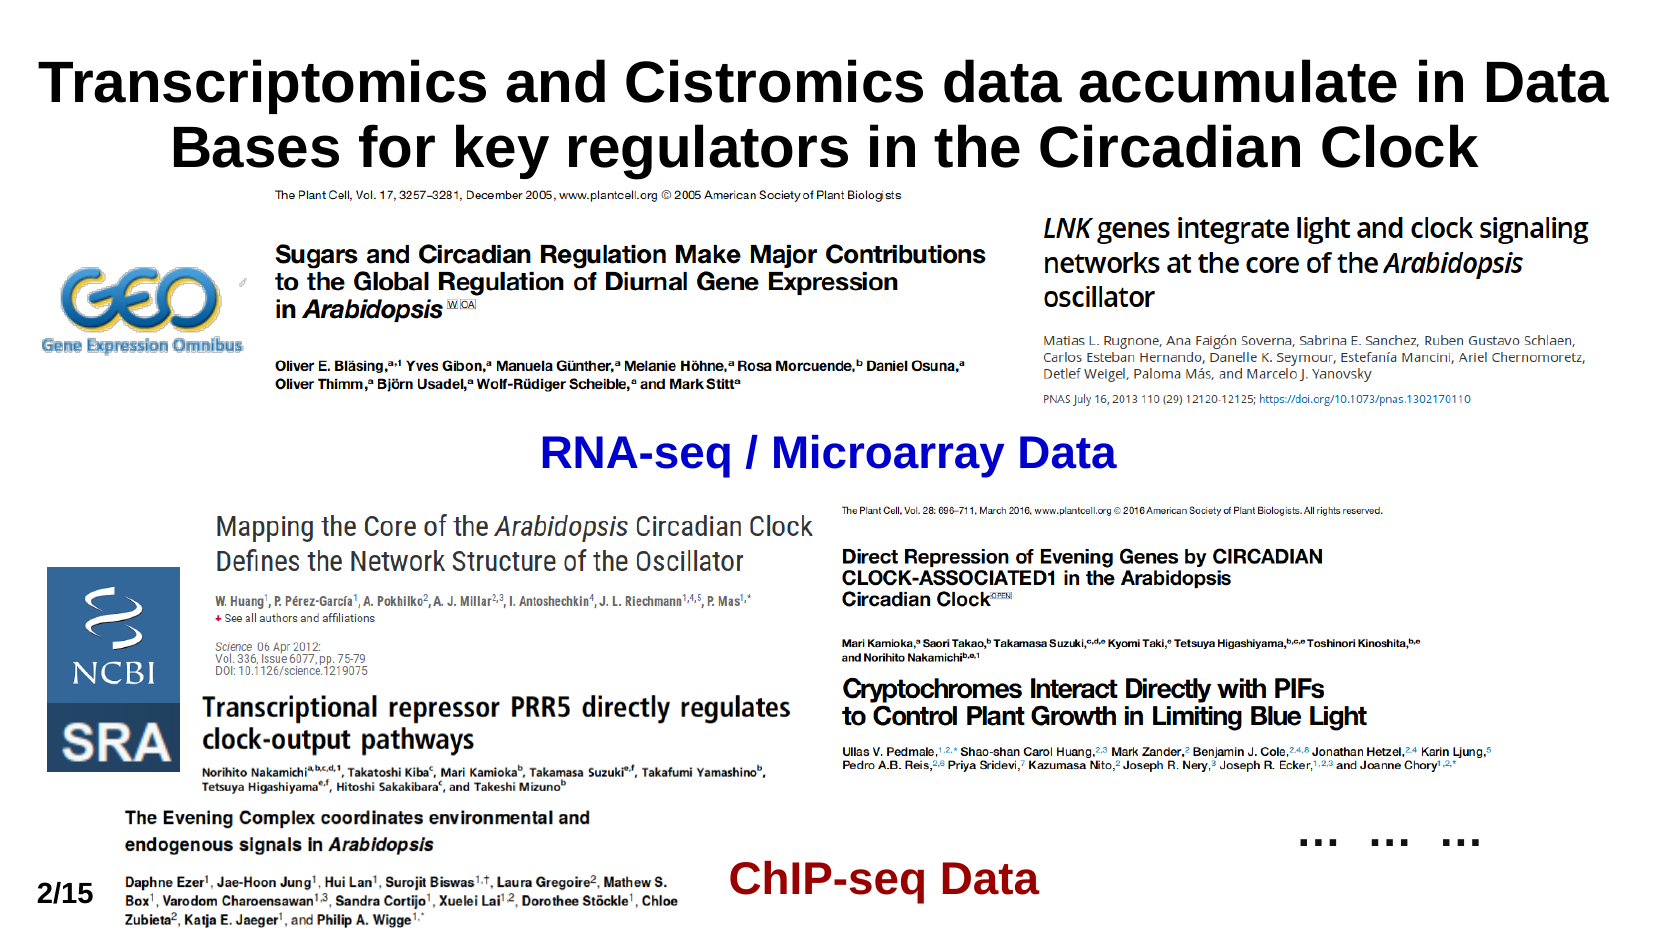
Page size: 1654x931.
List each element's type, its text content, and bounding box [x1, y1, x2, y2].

text_box ChIP-seq Data [713, 845, 1374, 931]
picture [1035, 209, 1591, 413]
text_box 2/15 [15, 870, 121, 918]
picture [47, 567, 180, 772]
picture [117, 688, 818, 931]
picture [205, 511, 823, 686]
picture [270, 187, 991, 392]
picture [30, 257, 259, 362]
text_box … … … [1280, 798, 1654, 897]
title Transcriptomics and Cistromics data accumulate in Data Bases for key regulators in the Circadian Clock [30, 3, 1621, 227]
text_box RNA-seq / Microarray Data [525, 420, 1186, 519]
picture [830, 502, 1513, 773]
